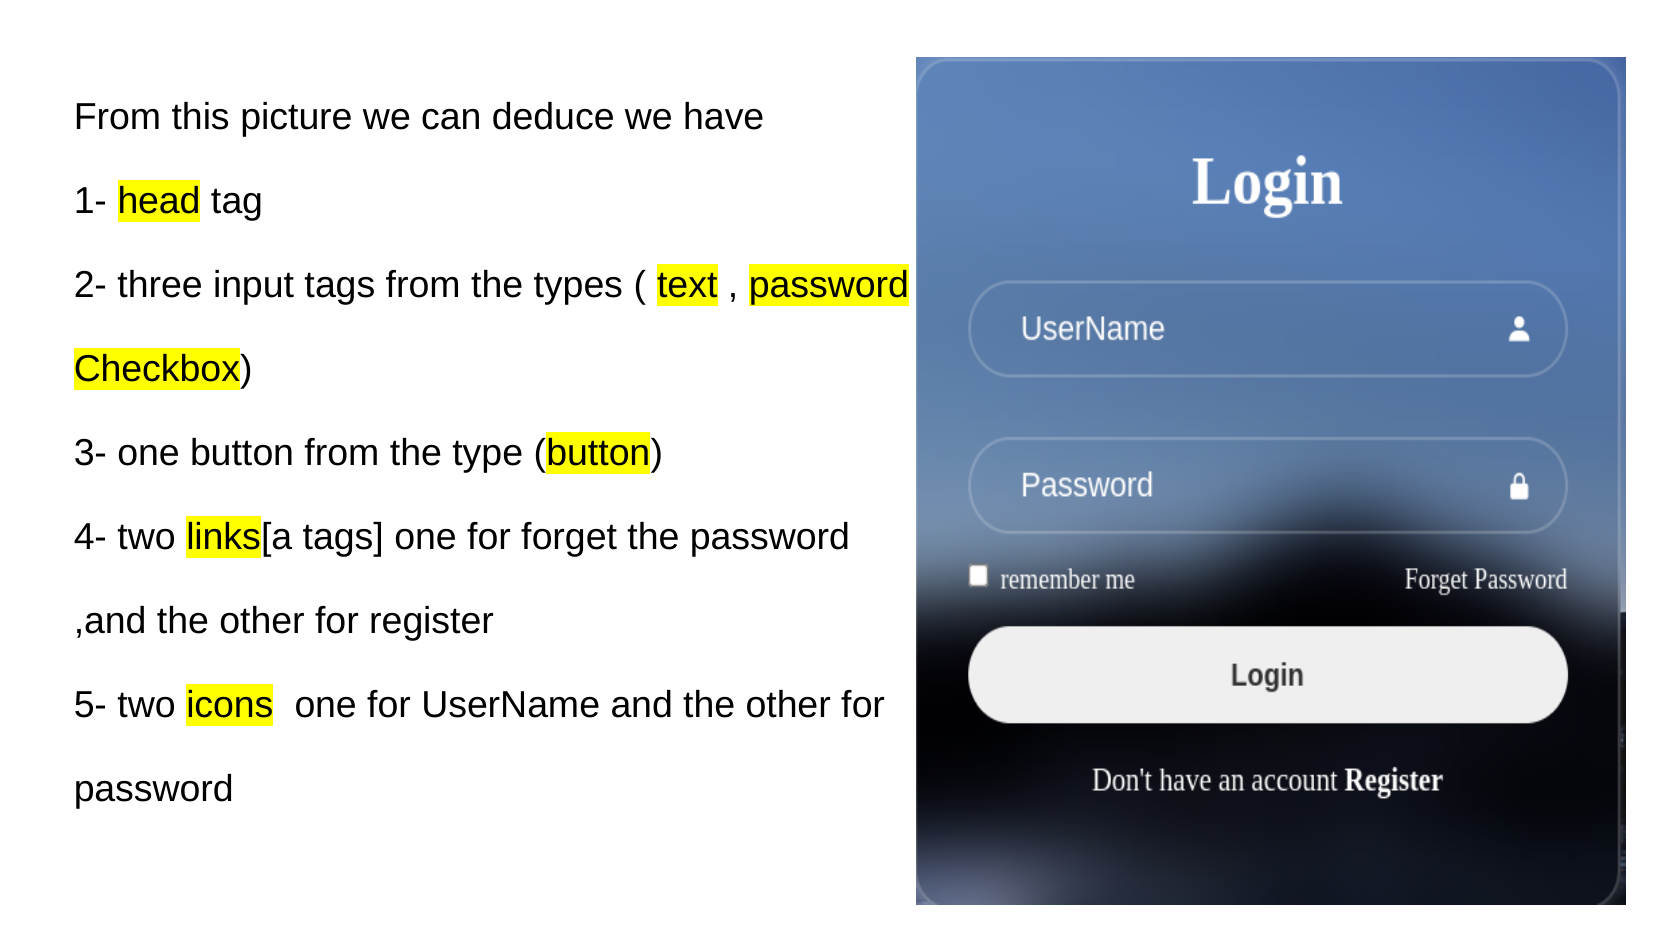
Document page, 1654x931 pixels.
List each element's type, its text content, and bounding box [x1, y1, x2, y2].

picture [916, 57, 1626, 905]
text_box From this picture we can deduce we have 1- head tag 2- three input tags from the types ( text , password Checkbox) 3- one button from the type (button) 4- two links[a tags] one for forget the password ,and the other for register 5- two icons one for UserName and the other for password [59, 88, 916, 818]
